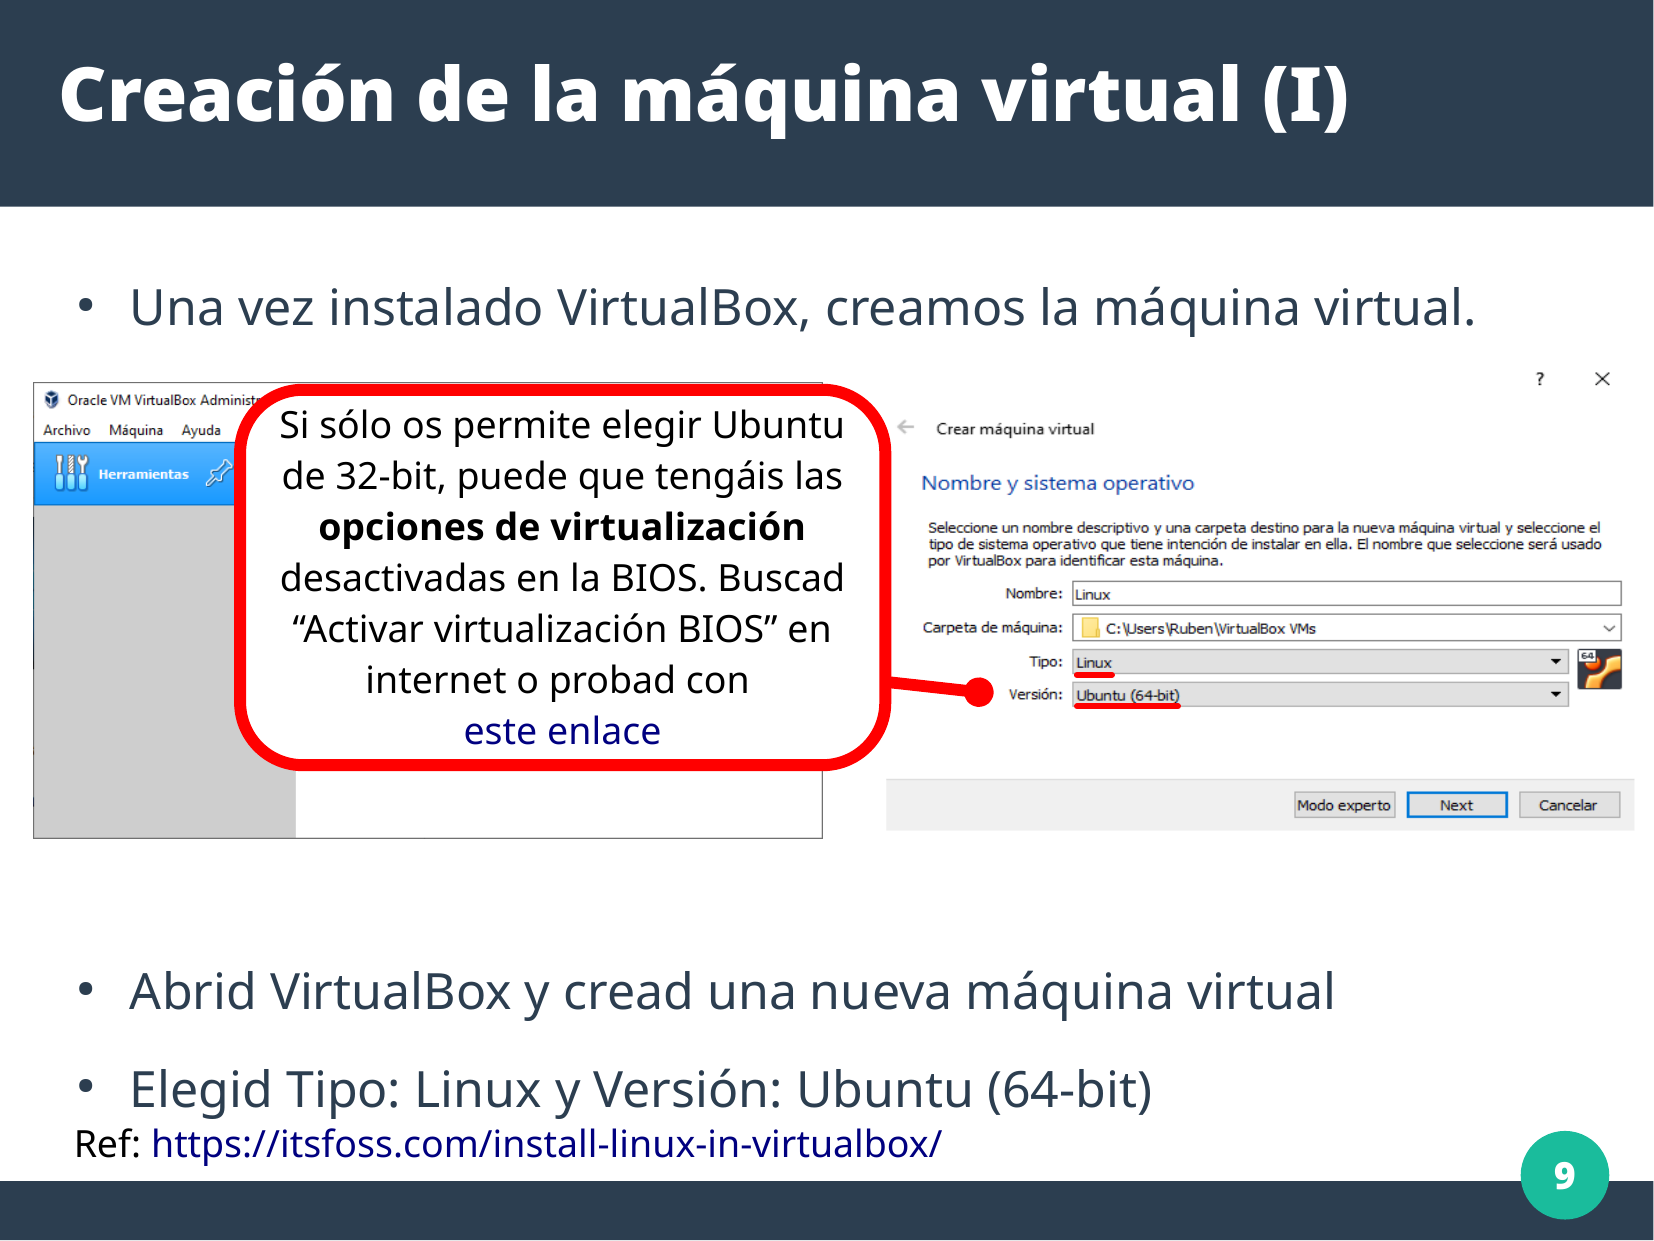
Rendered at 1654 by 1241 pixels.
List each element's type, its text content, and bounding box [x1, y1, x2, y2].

text_box Si sólo os permite elegir Ubuntu de 32-bit, puede que tengáis las opciones de virtualización desactivadas en la BIOS. Buscad “Activar virtualización BIOS” en internet o probad con este enlace [240, 389, 886, 766]
list Una vez instalado VirtualBox, creamos la máquina virtual. Abrid VirtualBox y cread una nueva máquina virtual Elegid Tipo: Linux y Versión: Ubuntu (64-bit) [59, 271, 1595, 439]
text_box Ref: https://itsfoss.com/install-linux-in-virtualbox/ [59, 1110, 1418, 1169]
picture [33, 382, 823, 839]
title Creación de la máquina virtual (I) [59, 13, 1595, 172]
list Una vez instalado VirtualBox, creamos la máquina virtual. Abrid VirtualBox y cread una nueva máquina virtual Elegid Tipo: Linux y Versión: Ubuntu (64-bit) [59, 716, 1595, 1152]
picture [885, 360, 1636, 832]
